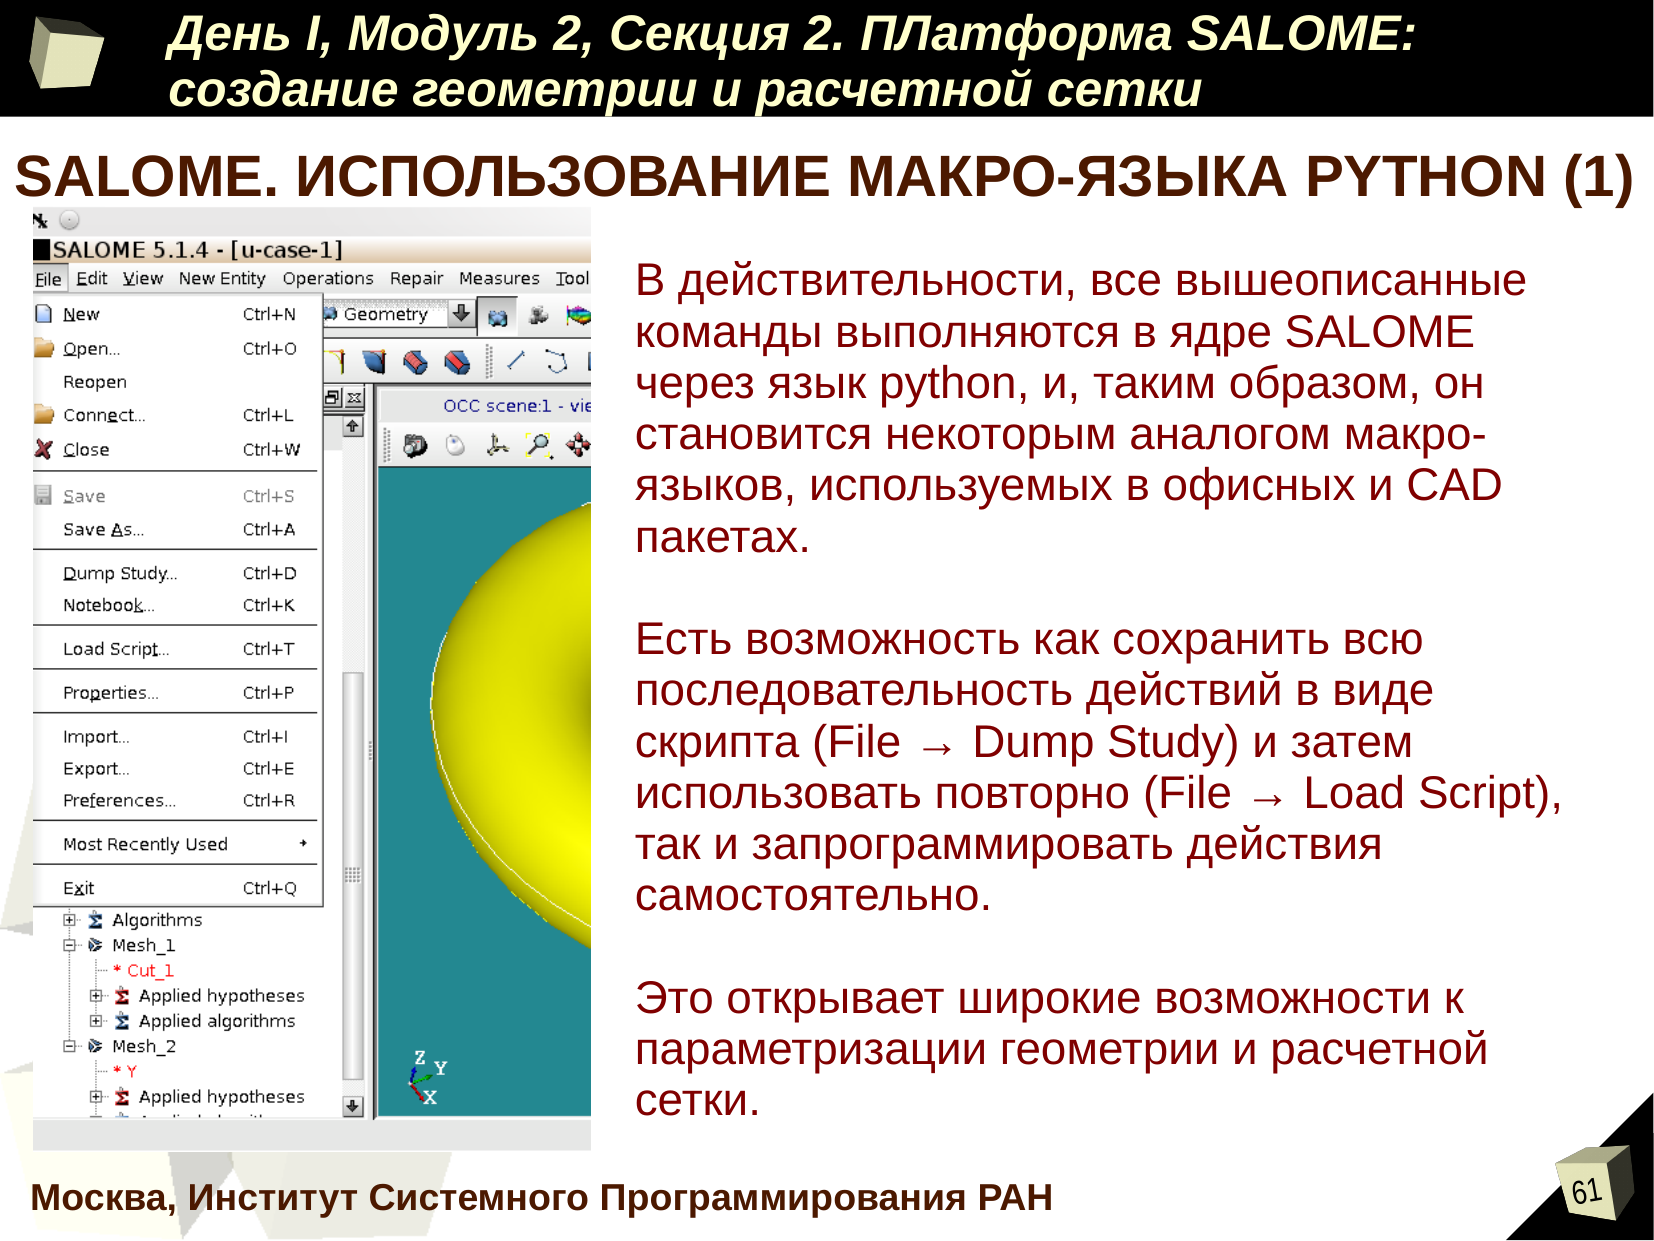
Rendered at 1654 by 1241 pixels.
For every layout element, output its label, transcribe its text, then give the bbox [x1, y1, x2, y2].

picture [464, 1193, 472, 1198]
text_box В действительности, все вышеописанные команды выполняются в ядре SALOME через язык python, и, таким образом, он становится некоторым аналогом макро-языков, используемых в офисных и CAD пакетах. Есть возможность как сохранить всю последовательность действий в виде скрипта (File → Dump Study) и затем использовать повторно (File → Load Script), так и запрограммировать действия самостоятельно. Это открывает широкие возможности к параметризации геометрии и расчетной сетки. [620, 246, 1595, 1152]
picture [0, 206, 591, 1241]
text_box SALOME. ИСПОЛЬЗОВАНИЕ МАКРО-ЯЗЫКА PYTHON (1) [0, 136, 1654, 217]
